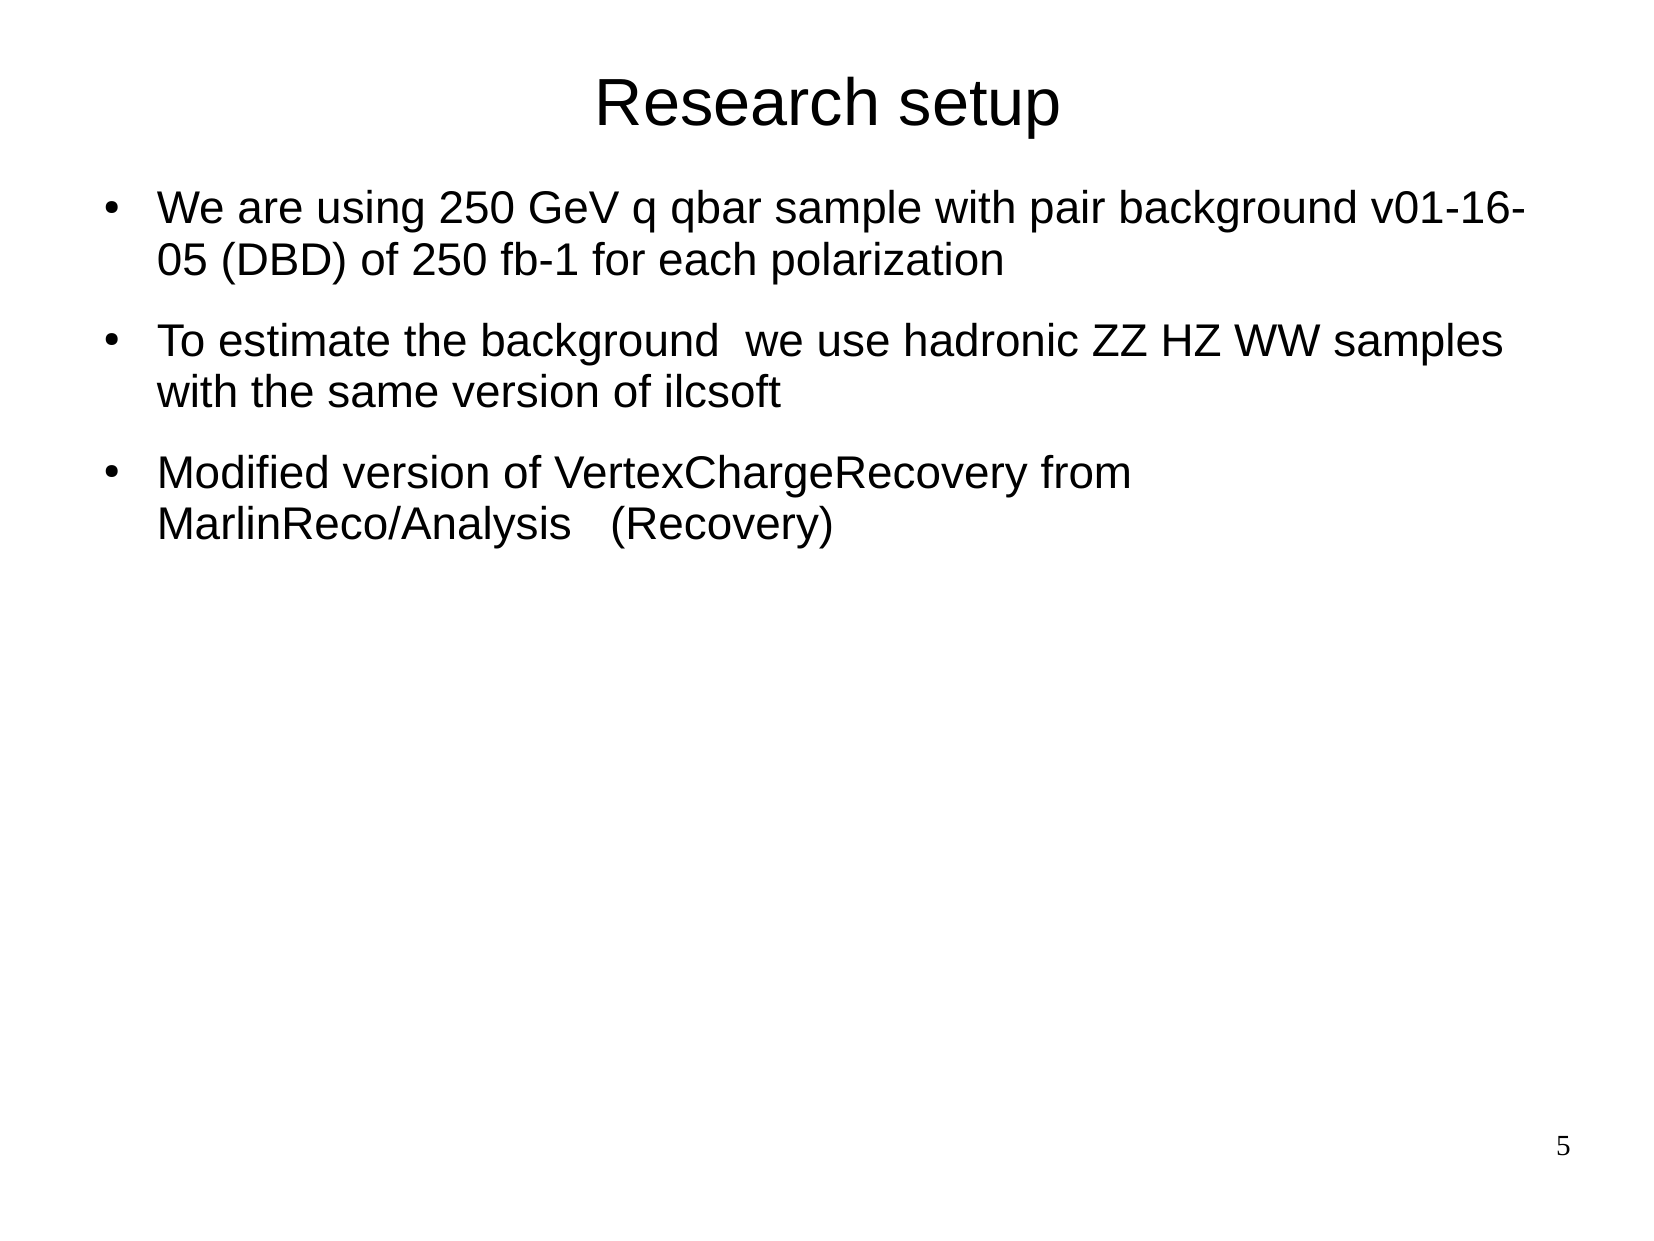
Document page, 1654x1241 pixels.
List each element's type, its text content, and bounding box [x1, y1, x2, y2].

title Research setup [85, 52, 1571, 153]
list We are using 250 GeV q qbar sample with pair background v01-16-05 (DBD) of 250 fb-1 for each polarization To estimate the background we use hadronic ZZ HZ WW samples with the same version of ilcsoft Modified version of VertexChargeRecovery from MarlinReco/Analysis (Recovery) [85, 182, 1531, 1171]
